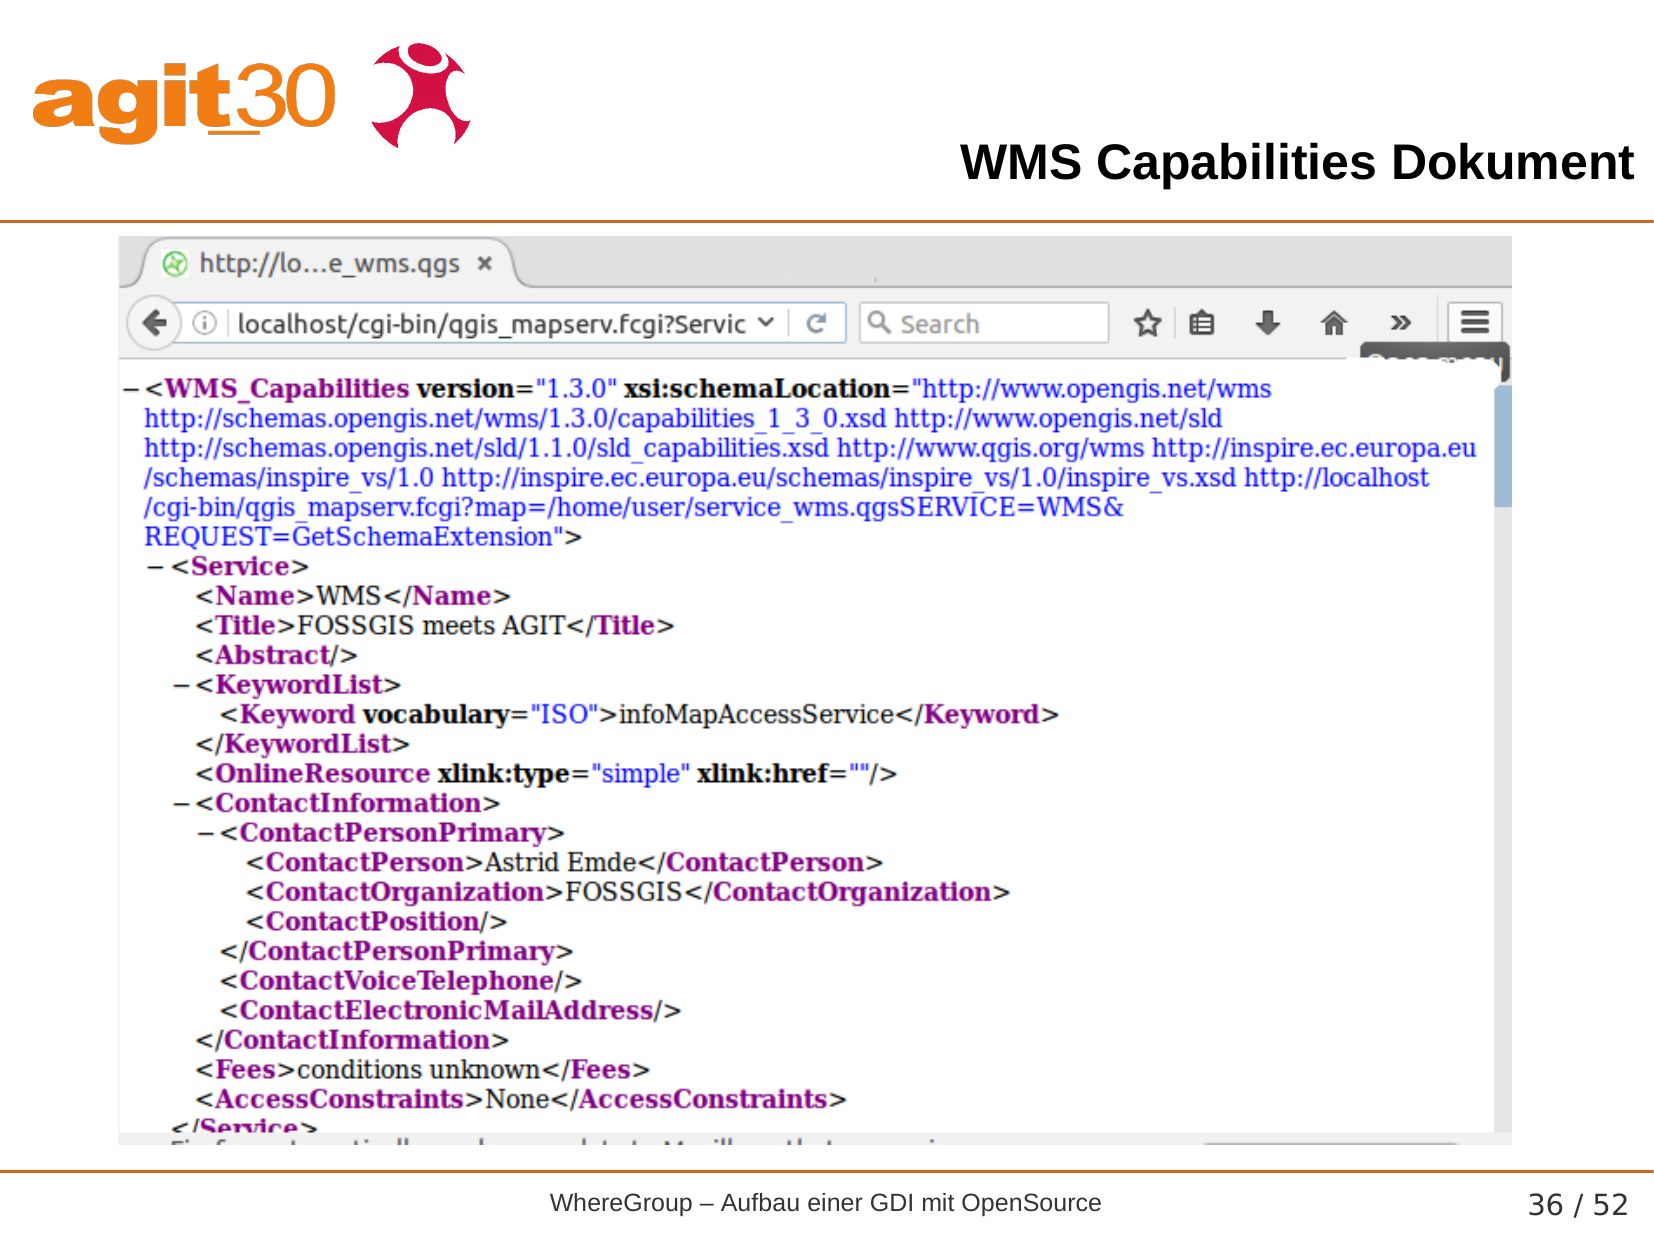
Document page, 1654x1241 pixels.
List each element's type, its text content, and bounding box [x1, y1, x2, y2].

picture [29, 58, 340, 148]
picture [118, 236, 1512, 1145]
title WMS Capabilities Dokument [147, 88, 1636, 237]
